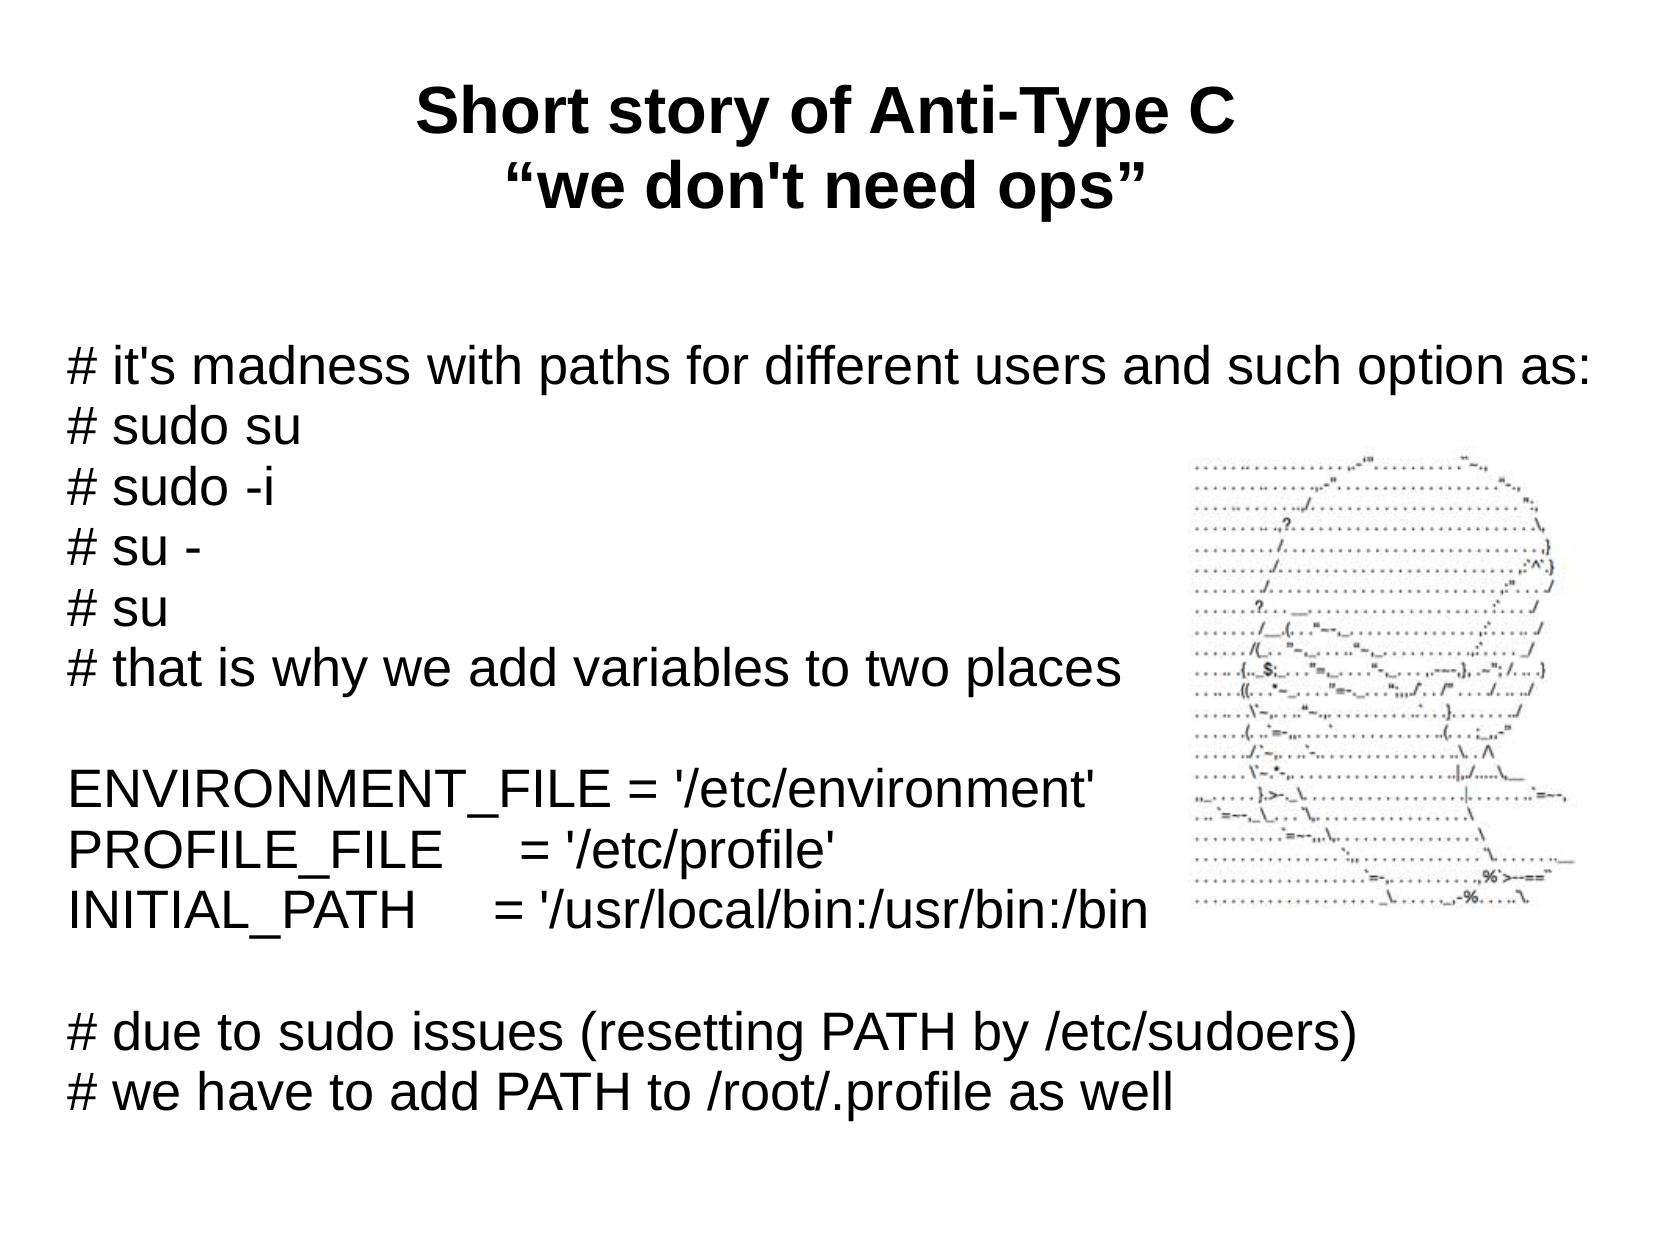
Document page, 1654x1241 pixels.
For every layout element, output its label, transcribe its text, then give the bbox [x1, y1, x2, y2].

picture [1151, 446, 1621, 916]
subtitle Short story of Anti-Type C “we don't need ops” [82, 0, 1571, 327]
text_box # it's madness with paths for different users and such option as: # sudo su # sudo -i # su - # su # that is why we add variables to two places ENVIRONMENT_FILE = '/etc/environment' PROFILE_FILE = '/etc/profile' INITIAL_PATH = '/usr/local/bin:/usr/bin:/bin' # due to sudo issues (resetting PATH by /etc/sudoers) # we have to add PATH to /root/.profile as well [52, 327, 1654, 1130]
